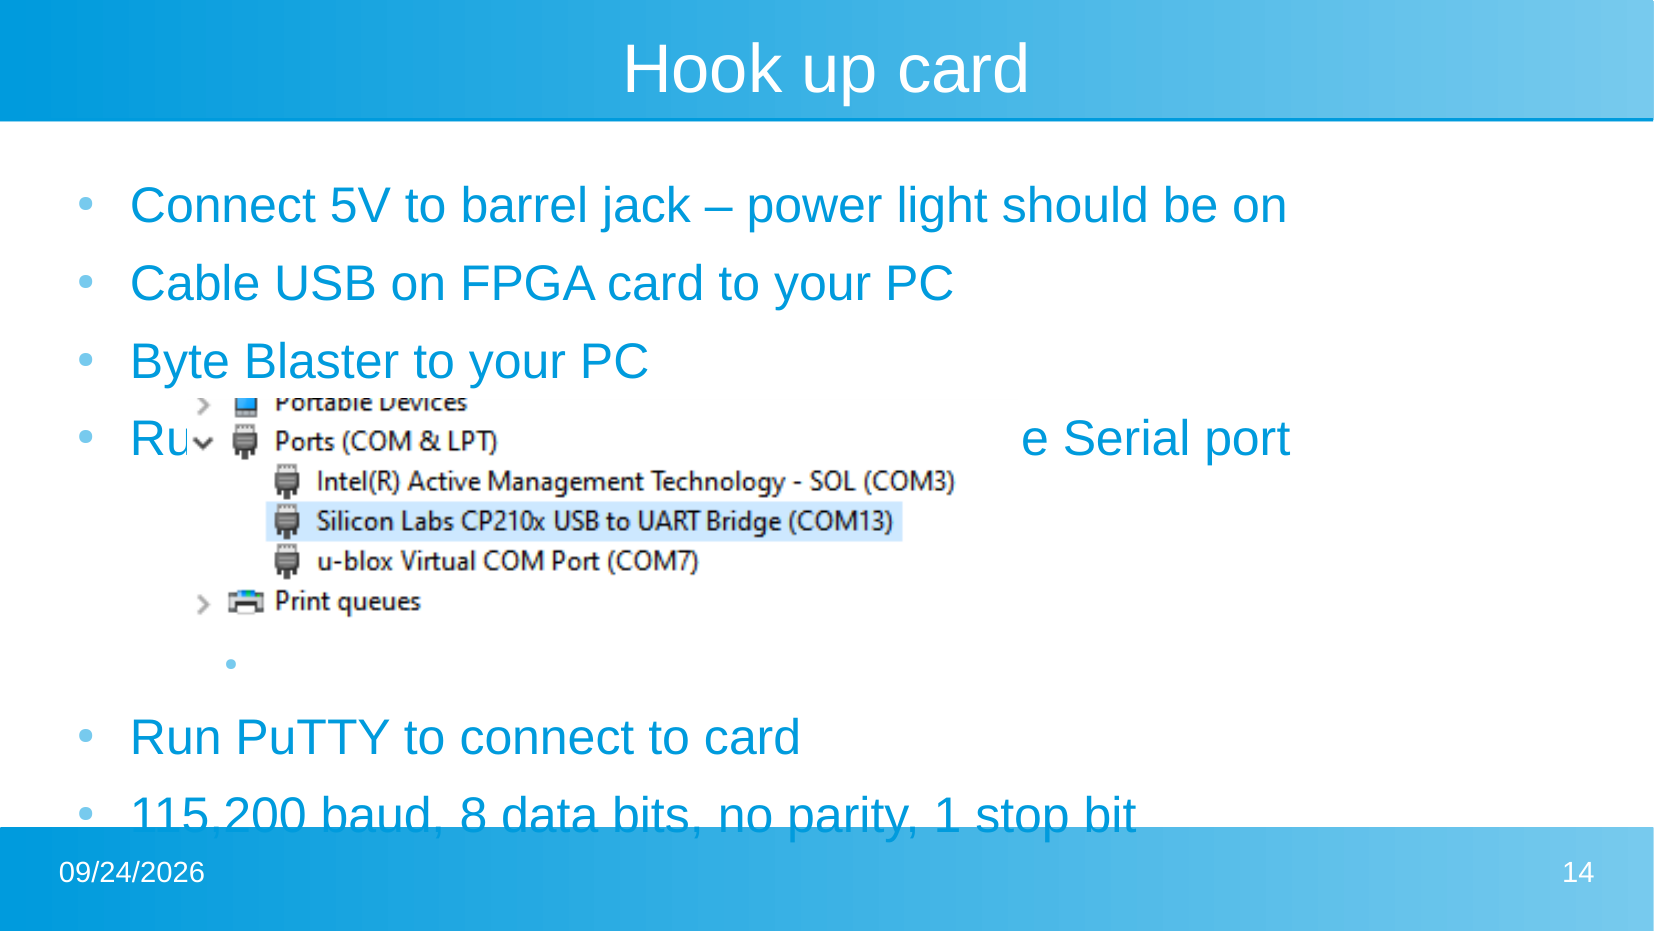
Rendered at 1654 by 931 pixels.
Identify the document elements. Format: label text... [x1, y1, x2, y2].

picture [187, 398, 1018, 624]
title Hook up card [59, 29, 1595, 108]
list Connect 5V to barrel jack – power light should be on Cable USB on FPGA card to your PC Byte Blaster to your PC Run Windows Device Manager to find the Serial port Run PuTTY to connect to card 115,200 baud, 8 data bits, no parity, 1 stop bit [59, 177, 1595, 768]
